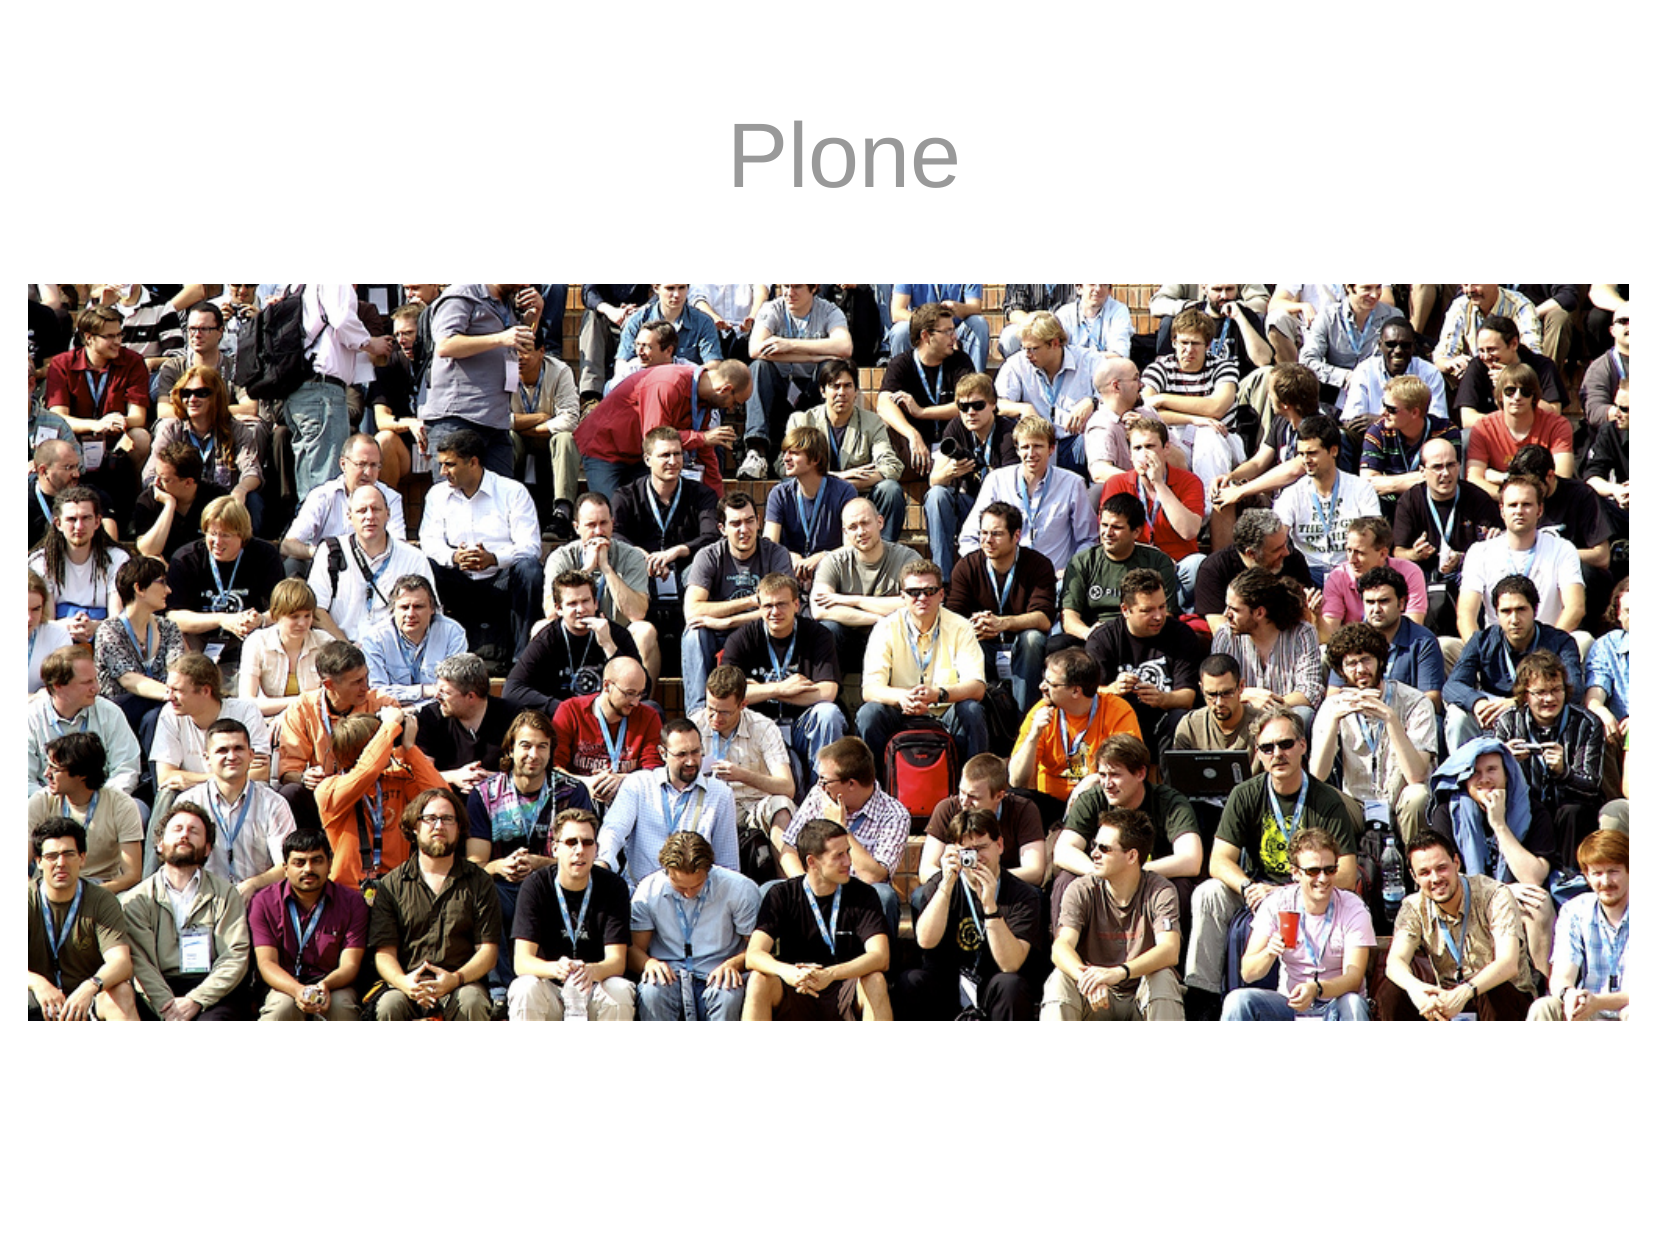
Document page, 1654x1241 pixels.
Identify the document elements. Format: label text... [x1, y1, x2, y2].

picture [28, 284, 1629, 1021]
title Plone [82, 51, 1571, 260]
